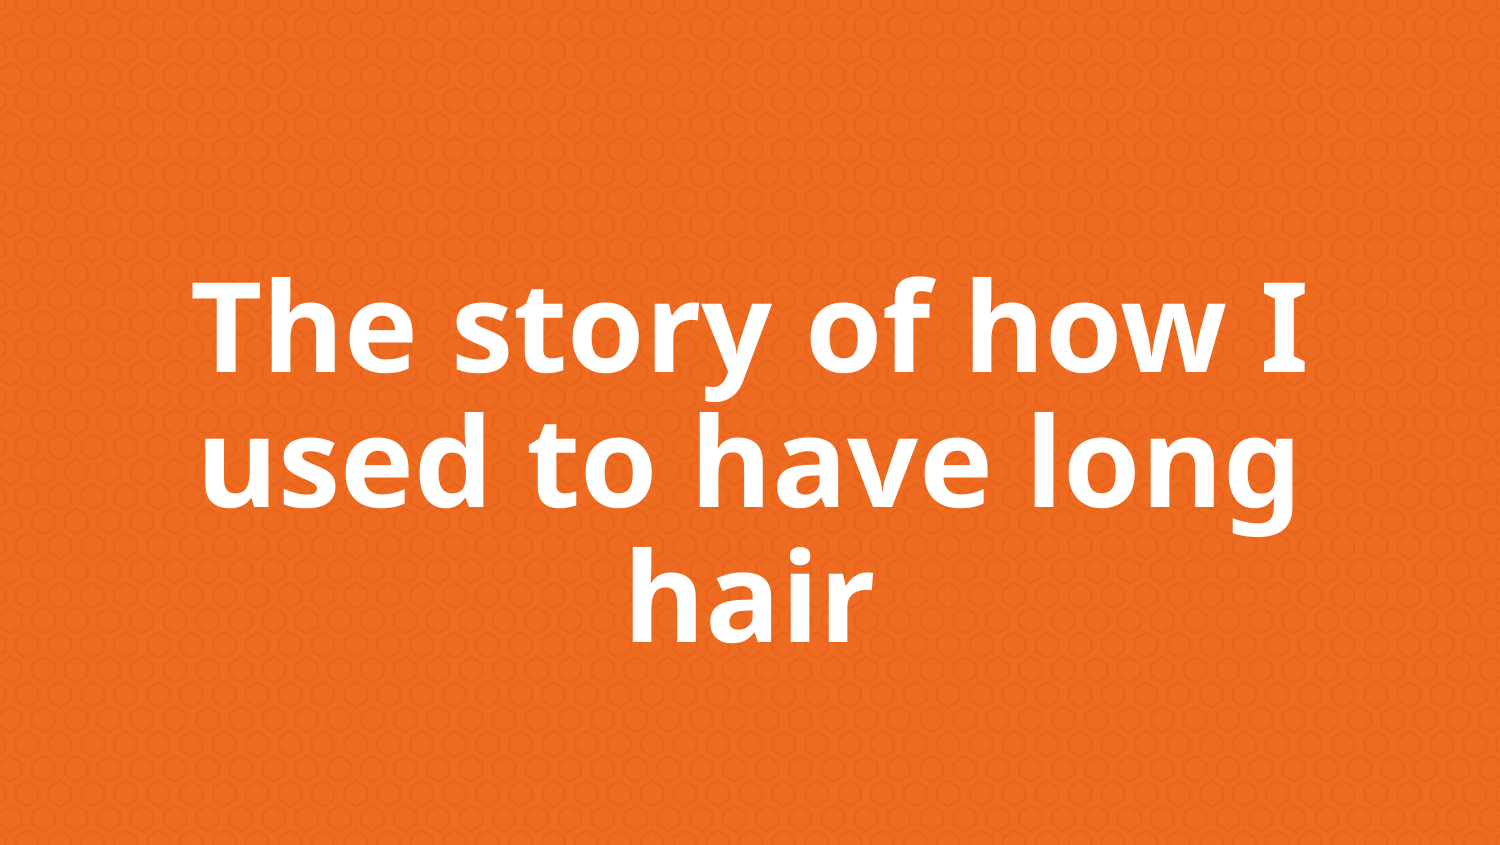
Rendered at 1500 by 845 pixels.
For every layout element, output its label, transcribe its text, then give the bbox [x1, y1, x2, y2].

picture [0, 0, 1500, 845]
text_box The story of how I used to have long hair [176, 256, 1324, 588]
